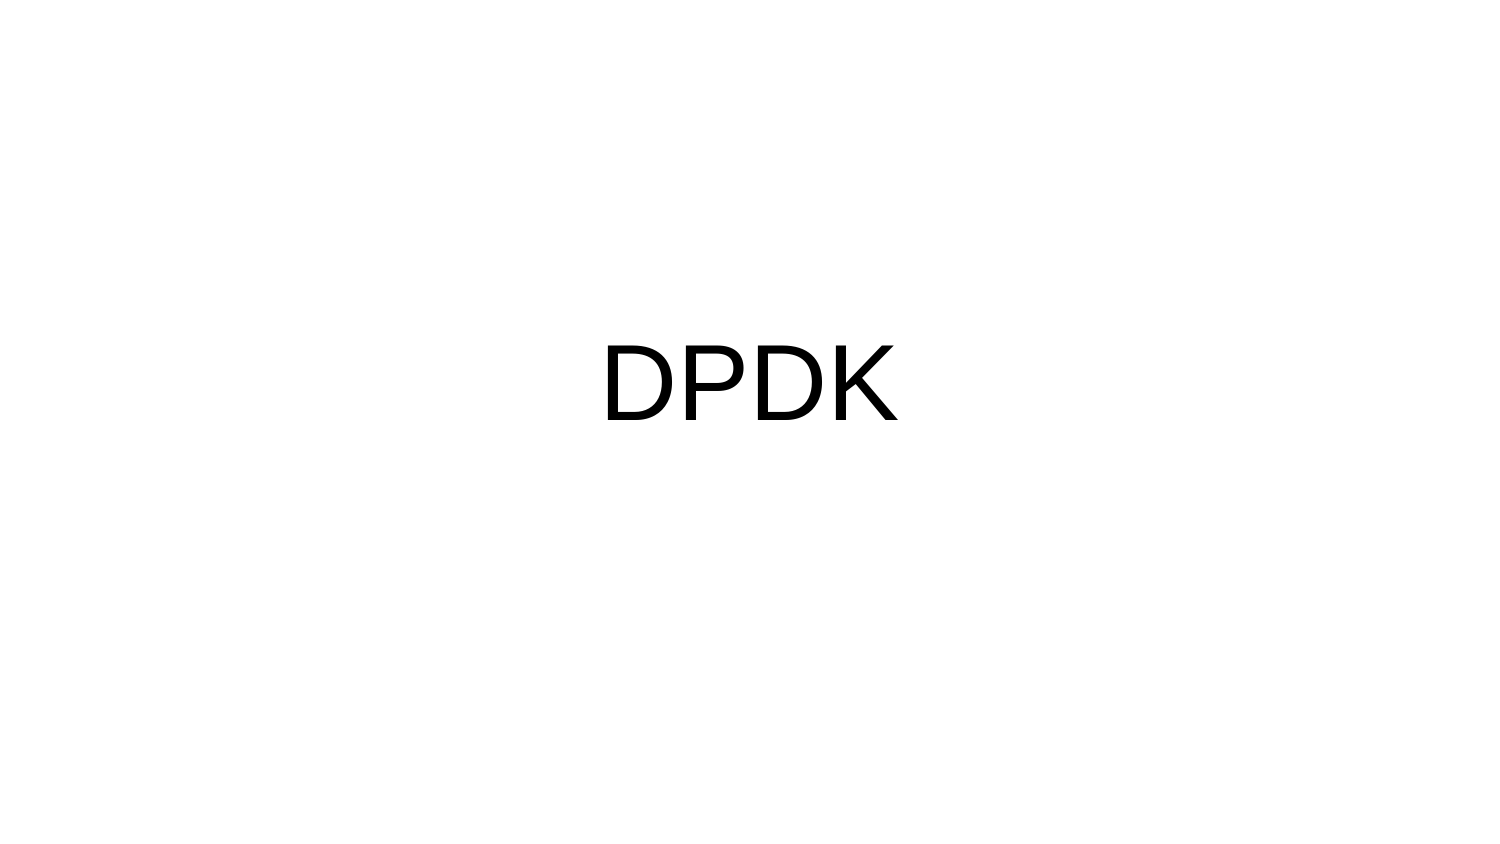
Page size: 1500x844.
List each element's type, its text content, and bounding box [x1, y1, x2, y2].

title DPDK [51, 122, 1449, 459]
